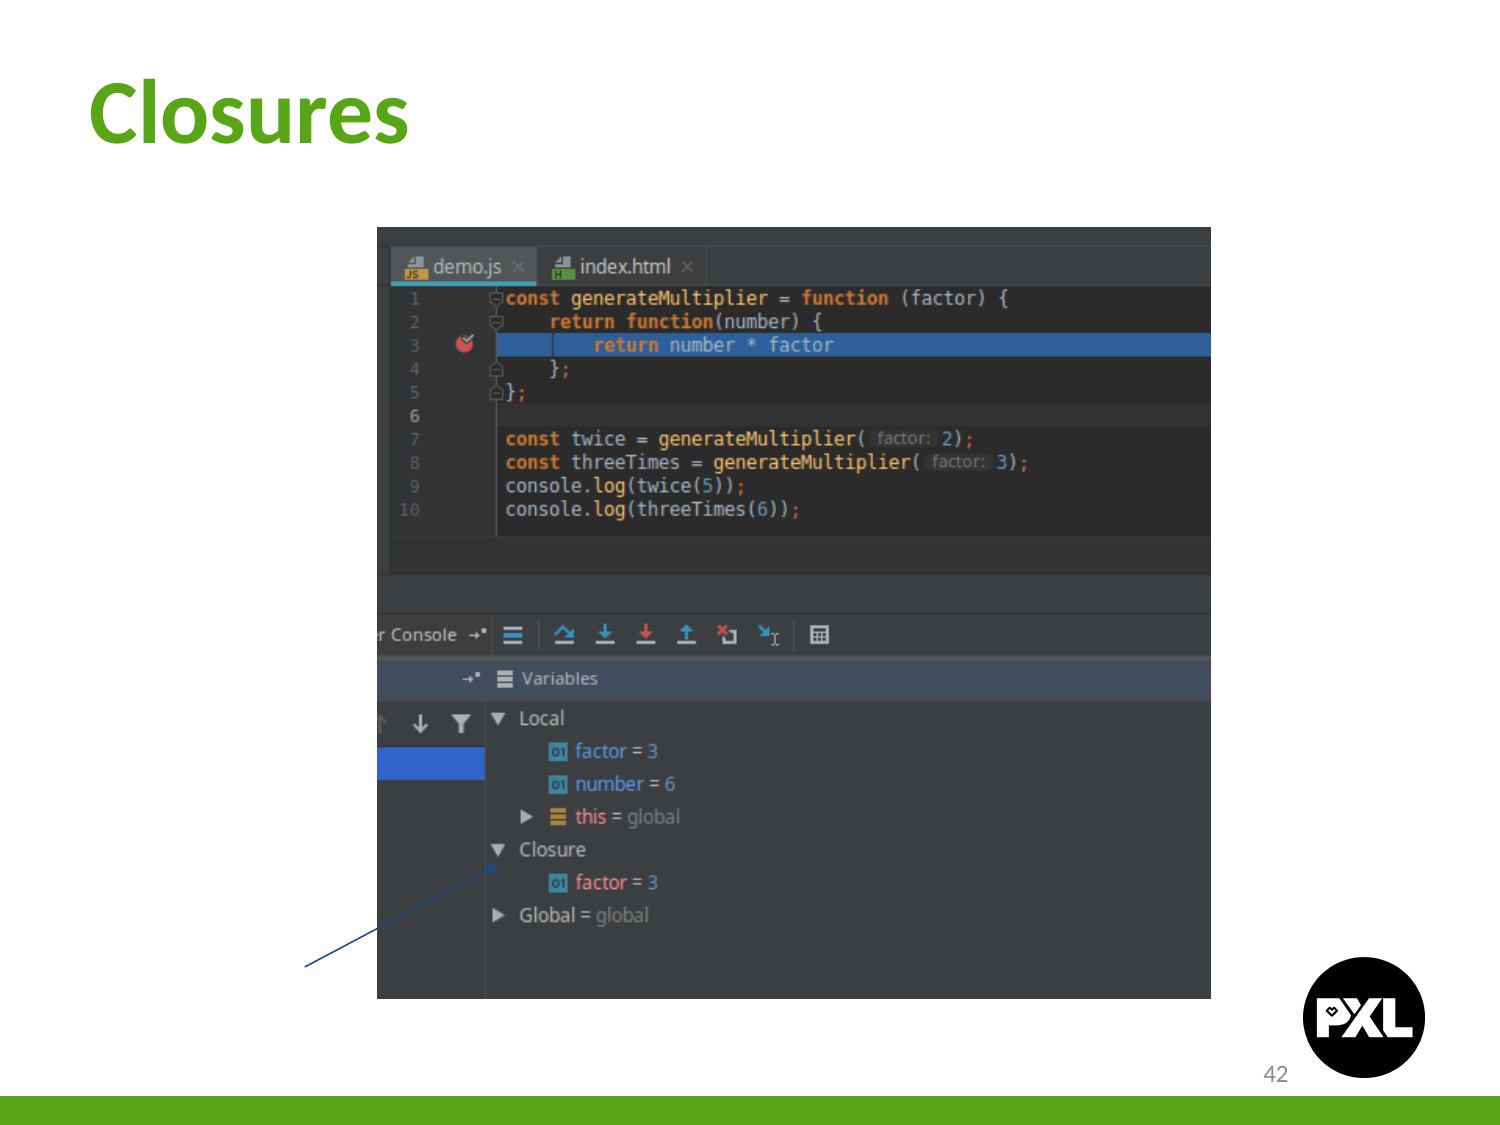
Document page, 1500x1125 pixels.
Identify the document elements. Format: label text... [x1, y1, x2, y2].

text_box Closures [75, 45, 1425, 233]
picture [377, 227, 1211, 999]
text_box <number> [1074, 1042, 1304, 1103]
picture [1303, 957, 1425, 1078]
